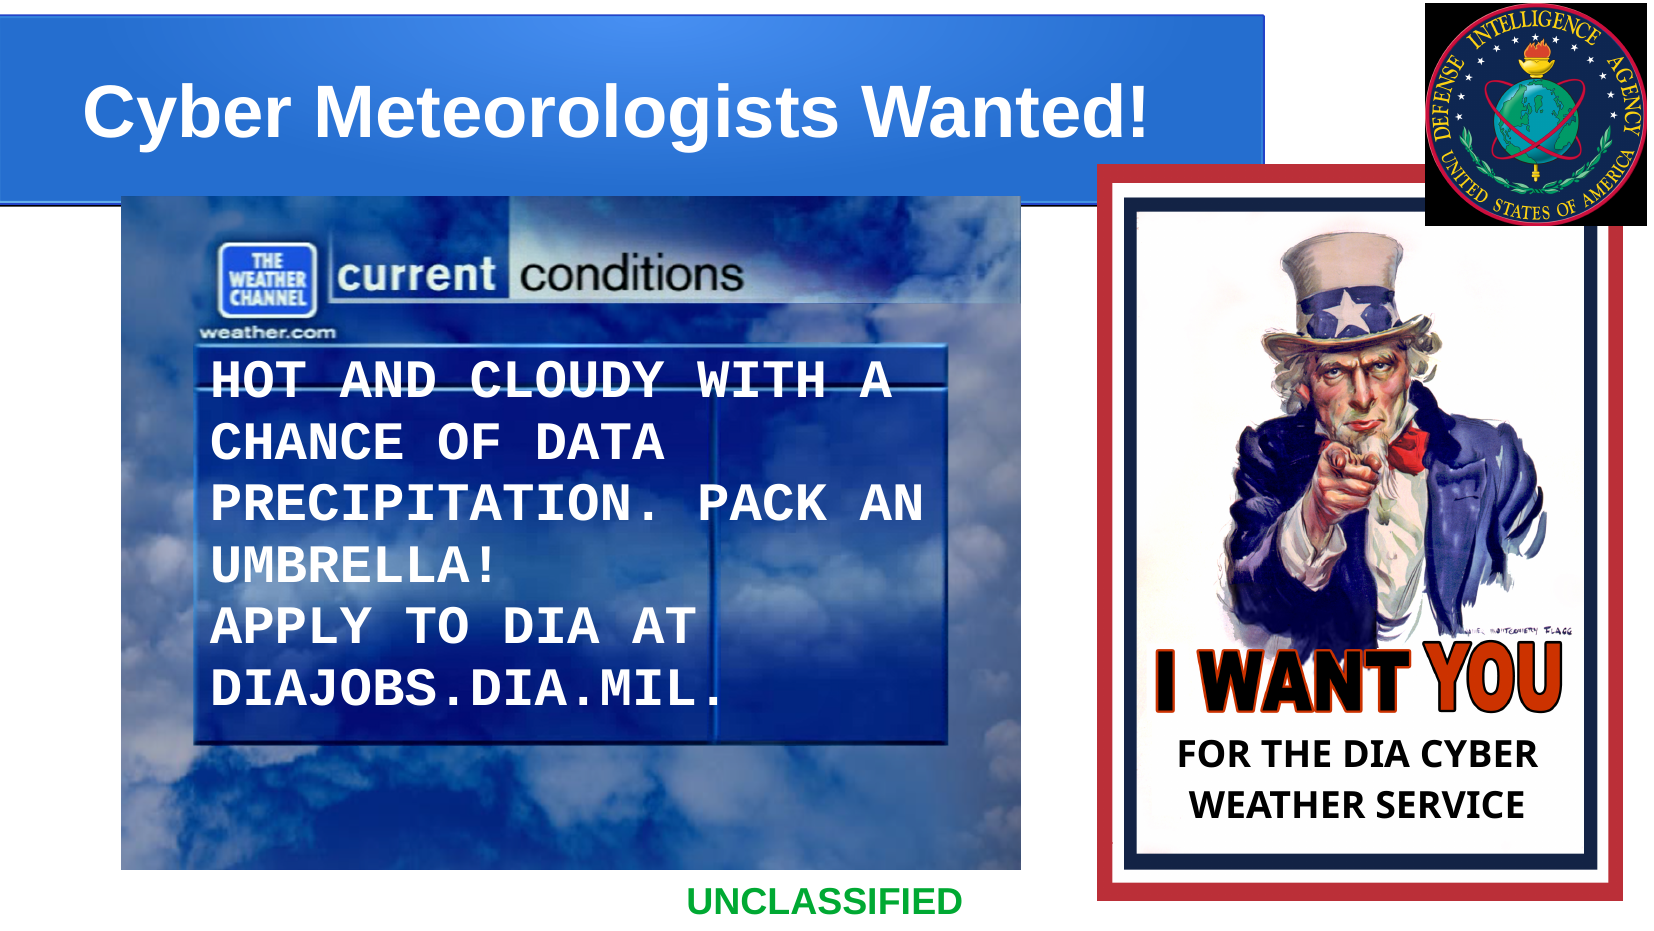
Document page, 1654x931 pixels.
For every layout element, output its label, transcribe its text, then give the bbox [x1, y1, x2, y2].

text_box HOT AND CLOUDY WITH A CHANCE OF DATA PRECIPITATION. PACK AN UMBRELLA! APPLY TO DIA AT DIAJOBS.DIA.MIL. [195, 345, 946, 897]
text_box UNCLASSIFIED [555, 873, 1096, 931]
picture [121, 196, 1021, 871]
title Cyber Meteorologists Wanted! [82, 35, 1235, 189]
picture [1095, 3, 1647, 901]
text_box FOR THE DIA CYBER WEATHER SERVICE [1125, 720, 1591, 909]
